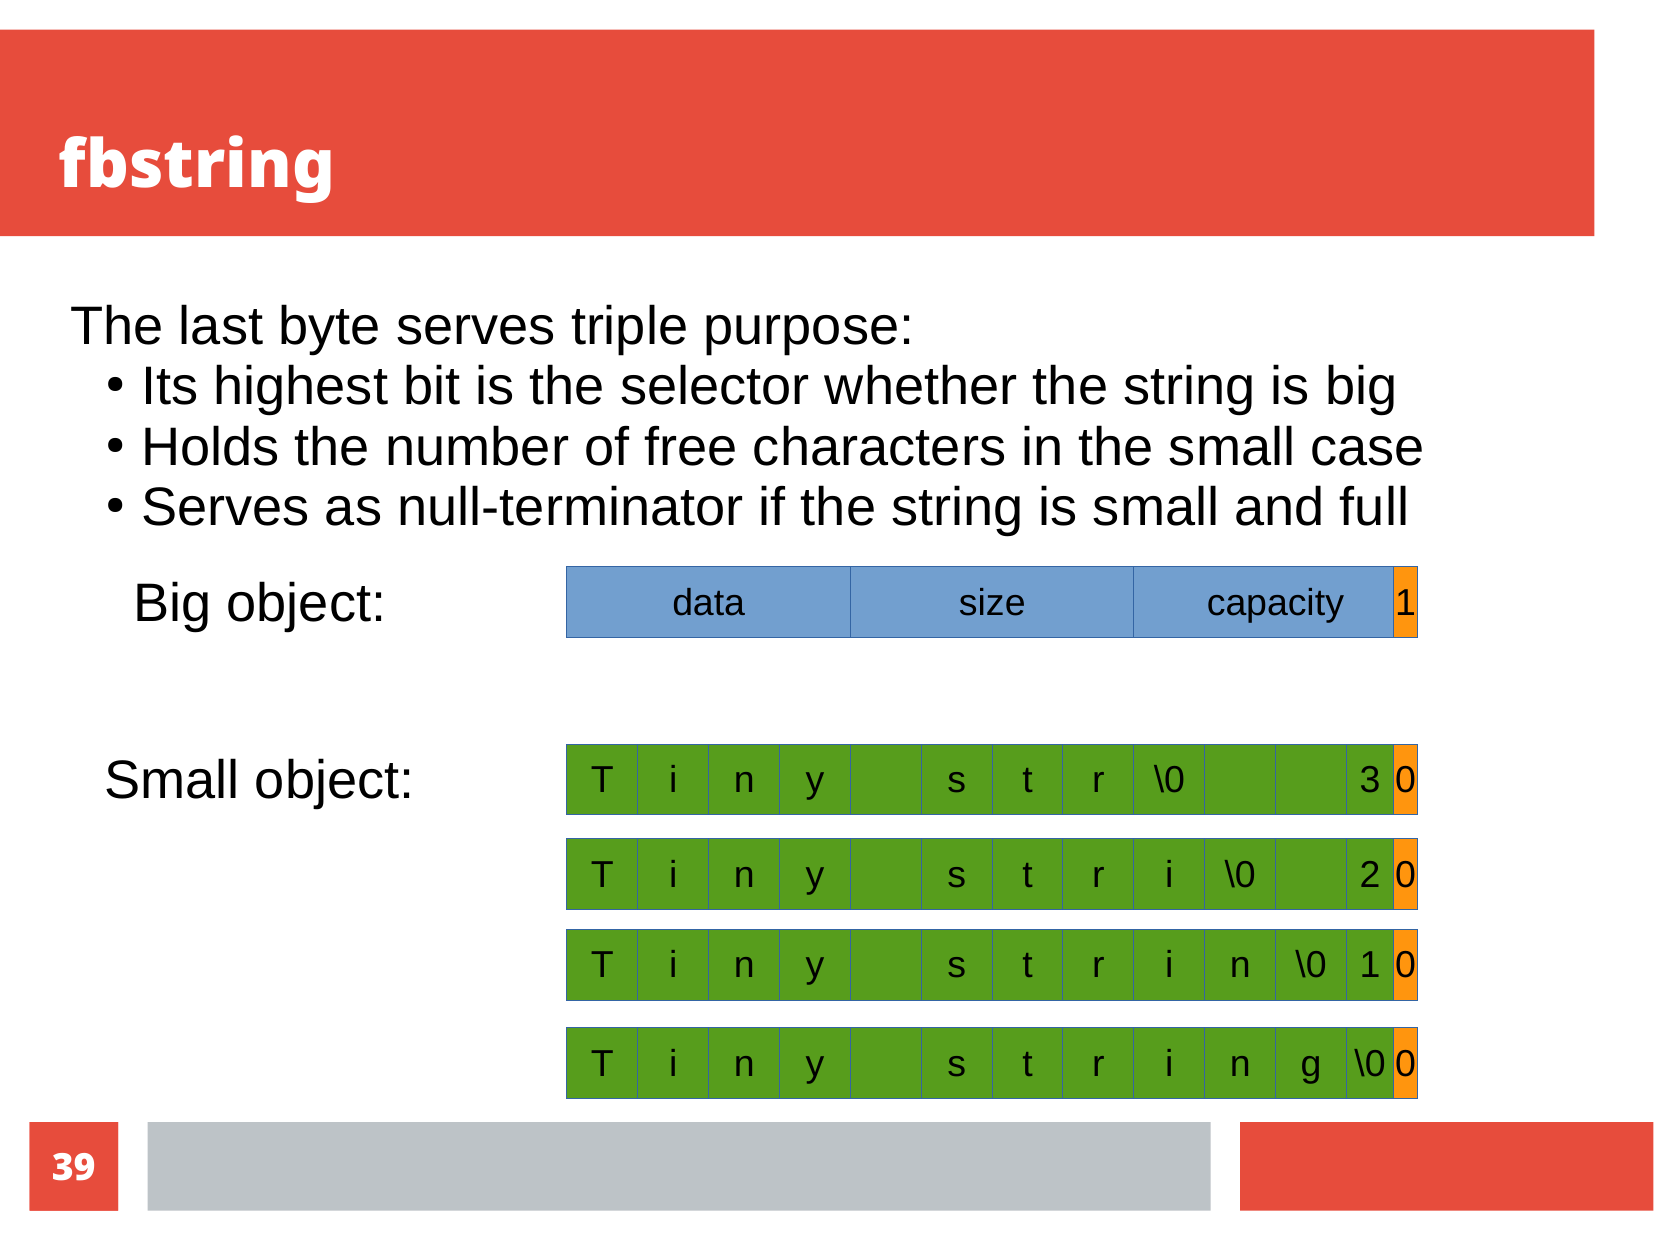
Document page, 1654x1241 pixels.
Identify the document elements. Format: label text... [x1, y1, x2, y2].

text_box i [1133, 929, 1204, 1001]
text_box 0 [1393, 838, 1418, 910]
text_box \0 [1347, 1027, 1393, 1099]
text_box y [779, 838, 850, 910]
text_box i [637, 929, 708, 1001]
text_box n [1204, 929, 1275, 1001]
text_box n [708, 838, 779, 910]
text_box r [1062, 1027, 1133, 1099]
title fbstring [59, 59, 1595, 207]
text_box capacity [1133, 566, 1393, 638]
text_box i [637, 1027, 708, 1099]
text_box size [850, 566, 1133, 638]
text_box T [566, 929, 637, 1001]
text_box y [779, 1027, 850, 1099]
text_box [850, 838, 921, 910]
text_box T [566, 838, 637, 910]
text_box 0 [1393, 929, 1418, 1001]
text_box s [921, 929, 992, 1001]
text_box \0 [1204, 838, 1275, 910]
text_box t [992, 1027, 1062, 1099]
text_box data [566, 566, 850, 638]
text_box y [779, 744, 850, 815]
text_box [1204, 744, 1347, 815]
text_box T [566, 1027, 637, 1099]
text_box i [1133, 1027, 1204, 1099]
text_box 3 [1347, 744, 1393, 815]
text_box [850, 744, 921, 815]
text_box The last byte serves triple purpose: Its highest bit is the selector whether the string is big Holds the number of free characters in the small case Serves as null-terminator if the string is small and full [34, 295, 1559, 449]
text_box t [992, 744, 1062, 815]
text_box t [992, 929, 1062, 1001]
text_box i [1133, 838, 1204, 910]
text_box 2 [1347, 838, 1393, 910]
text_box n [708, 929, 779, 1001]
text_box [1275, 838, 1347, 910]
text_box 1 [1393, 566, 1418, 638]
text_box T [566, 744, 637, 815]
text_box n [1204, 1027, 1275, 1099]
text_box i [637, 744, 708, 815]
text_box s [921, 744, 992, 815]
text_box [850, 929, 921, 1001]
text_box t [992, 838, 1062, 910]
text_box [850, 1027, 921, 1099]
text_box r [1062, 744, 1133, 815]
text_box 0 [1393, 744, 1418, 815]
text_box g [1275, 1027, 1347, 1099]
text_box r [1062, 838, 1133, 910]
text_box r [1062, 929, 1133, 1001]
text_box Small object: [118, 744, 402, 815]
text_box Big object: [118, 566, 402, 638]
text_box 1 [1347, 929, 1393, 1001]
text_box n [708, 744, 779, 815]
text_box y [779, 929, 850, 1001]
text_box s [921, 1027, 992, 1099]
text_box 0 [1393, 1027, 1418, 1099]
text_box s [921, 838, 992, 910]
text_box n [708, 1027, 779, 1099]
text_box i [637, 838, 708, 910]
text_box \0 [1275, 929, 1347, 1001]
text_box \0 [1133, 744, 1204, 815]
